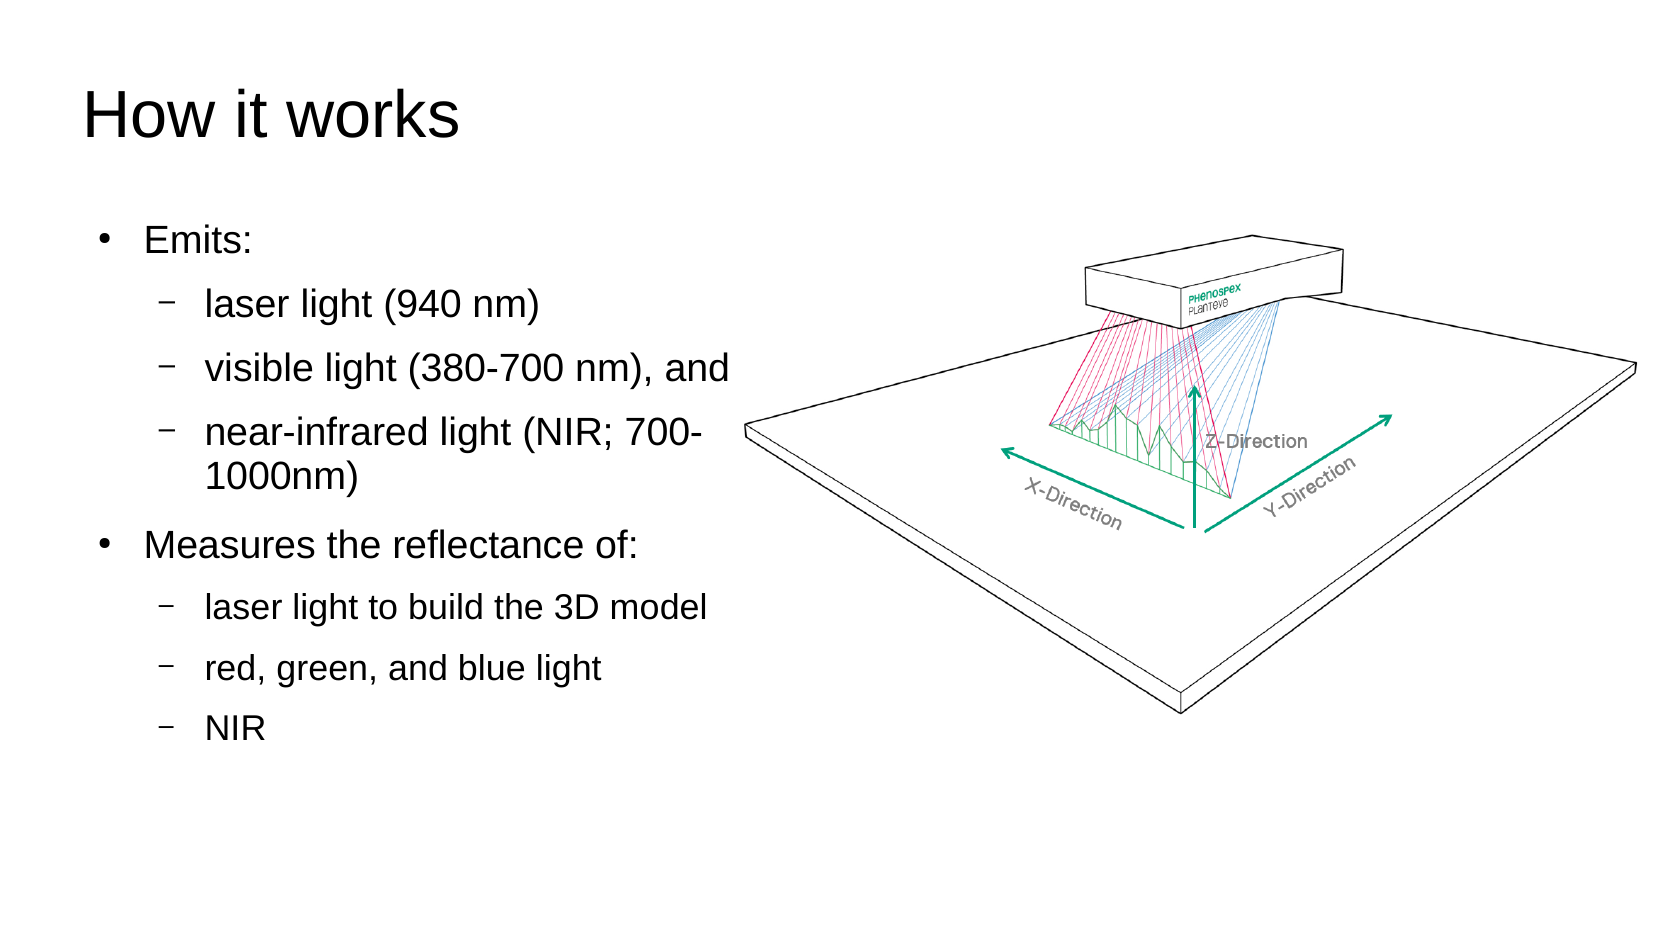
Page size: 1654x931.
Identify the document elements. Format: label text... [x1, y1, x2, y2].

title How it works [82, 37, 1571, 193]
list Emits: laser light (940 nm) visible light (380-700 nm), and near-infrared light (NIR; 700-1000nm) Measures the reflectance of: laser light to build the 3D model red, green, and blue light NIR [82, 217, 798, 758]
picture [742, 226, 1648, 721]
